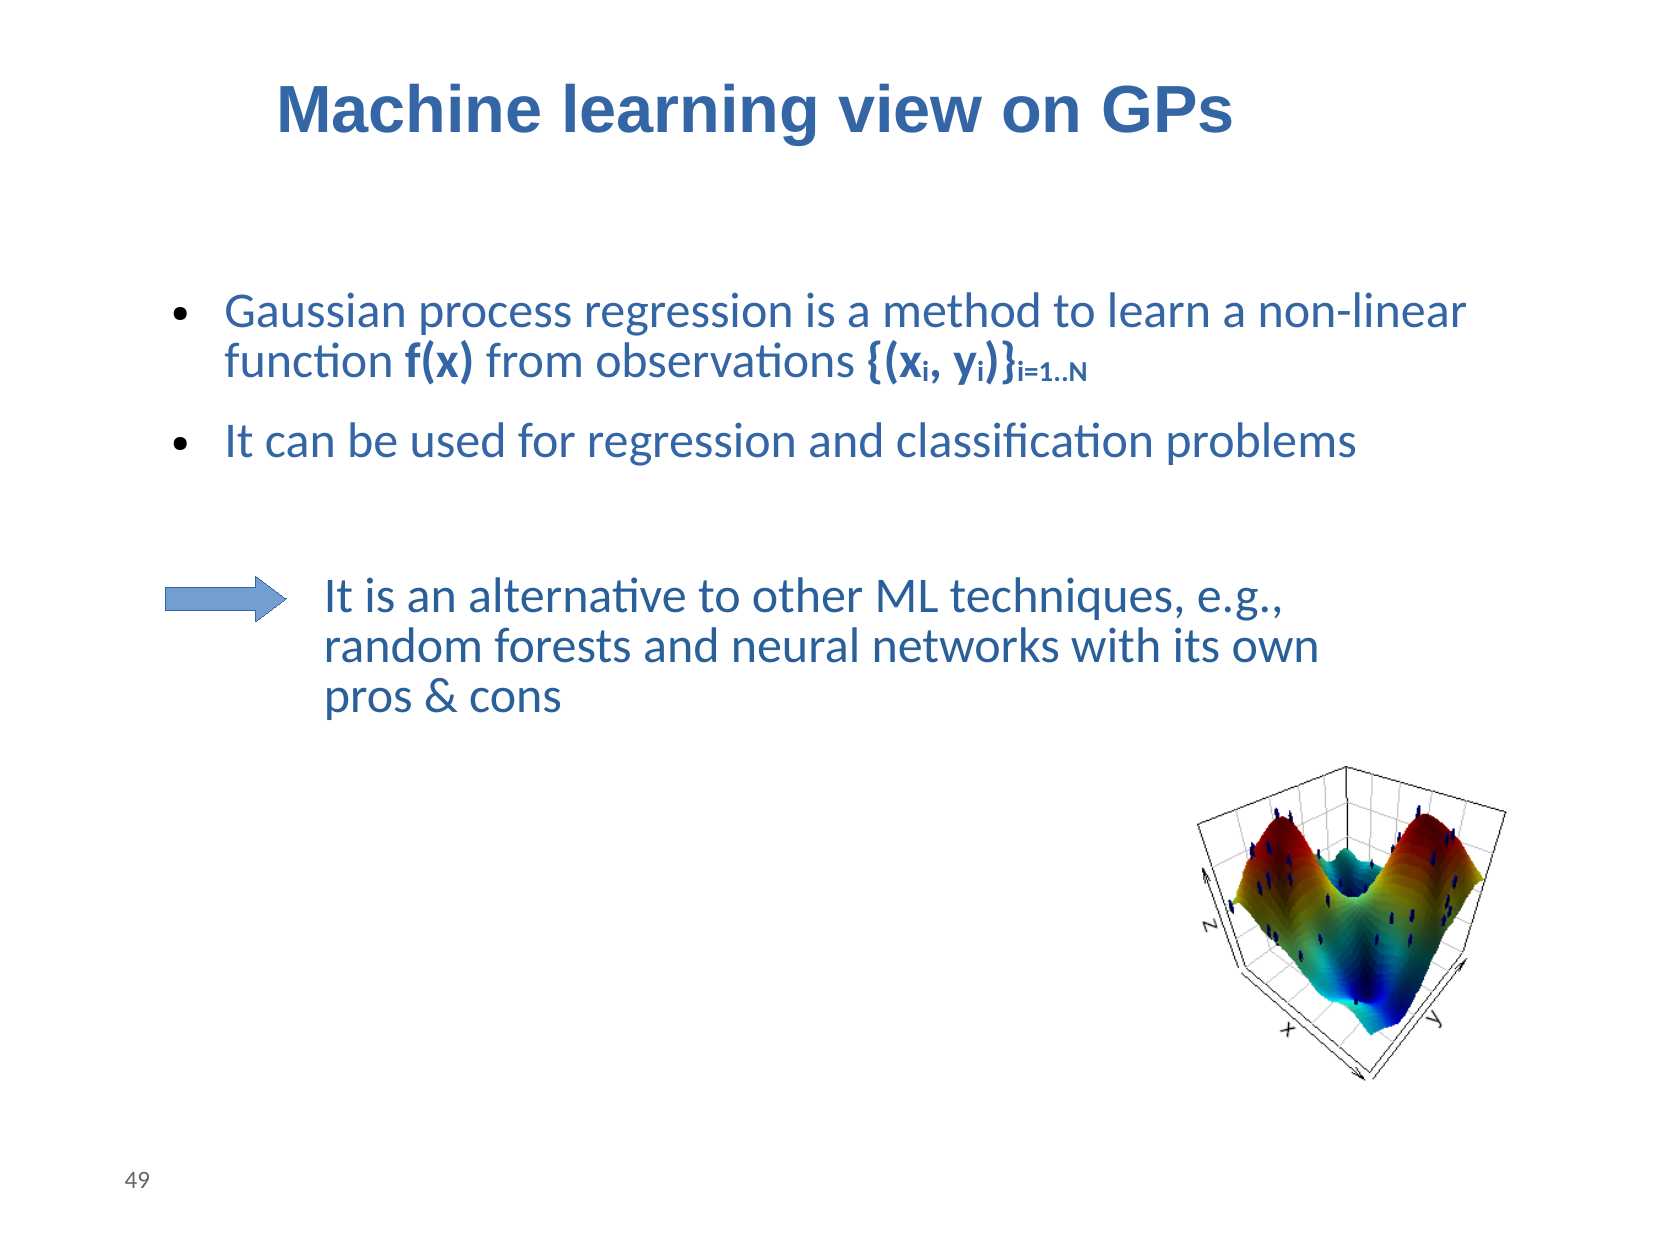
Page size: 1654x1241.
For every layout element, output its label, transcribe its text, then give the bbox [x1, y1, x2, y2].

title Machine learning view on GPs [147, 5, 1365, 213]
text_box [165, 576, 287, 622]
picture [1185, 754, 1515, 1095]
text_box It is an alternative to other ML techniques, e.g., random forests and neural networks with its own pros & cons [309, 567, 1383, 733]
list Gaussian process regression is a method to learn a non-linear function f(x) from observations {(xi, yi)}i=1..N It can be used for regression and classification problems [153, 290, 1571, 496]
